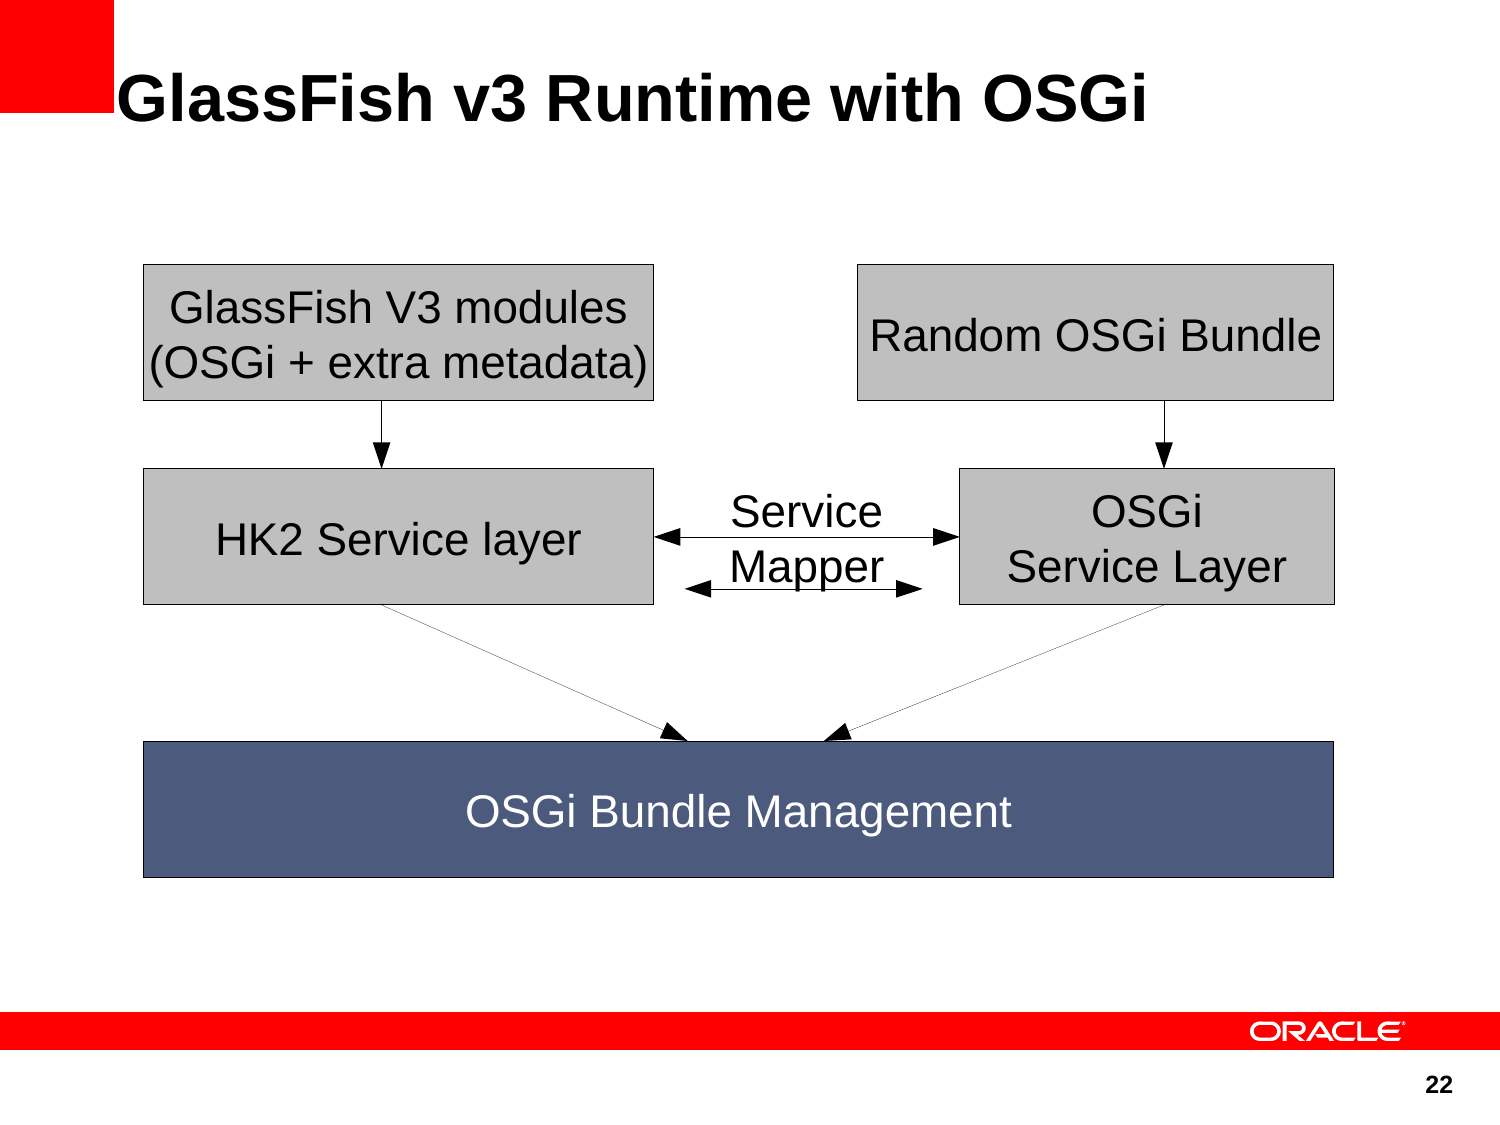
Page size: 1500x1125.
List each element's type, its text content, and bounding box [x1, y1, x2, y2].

title GlassFish v3 Runtime with OSGi [102, 29, 1357, 168]
text_box Random OSGi Bundle [857, 264, 1334, 401]
picture [0, 0, 114, 113]
text_box OSGi Service Layer [959, 468, 1335, 605]
text_box OSGi Bundle Management [143, 741, 1334, 878]
picture [0, 1012, 1500, 1050]
text_box HK2 Service layer [143, 468, 654, 605]
text_box GlassFish V3 modules (OSGi + extra metadata) [143, 264, 654, 401]
